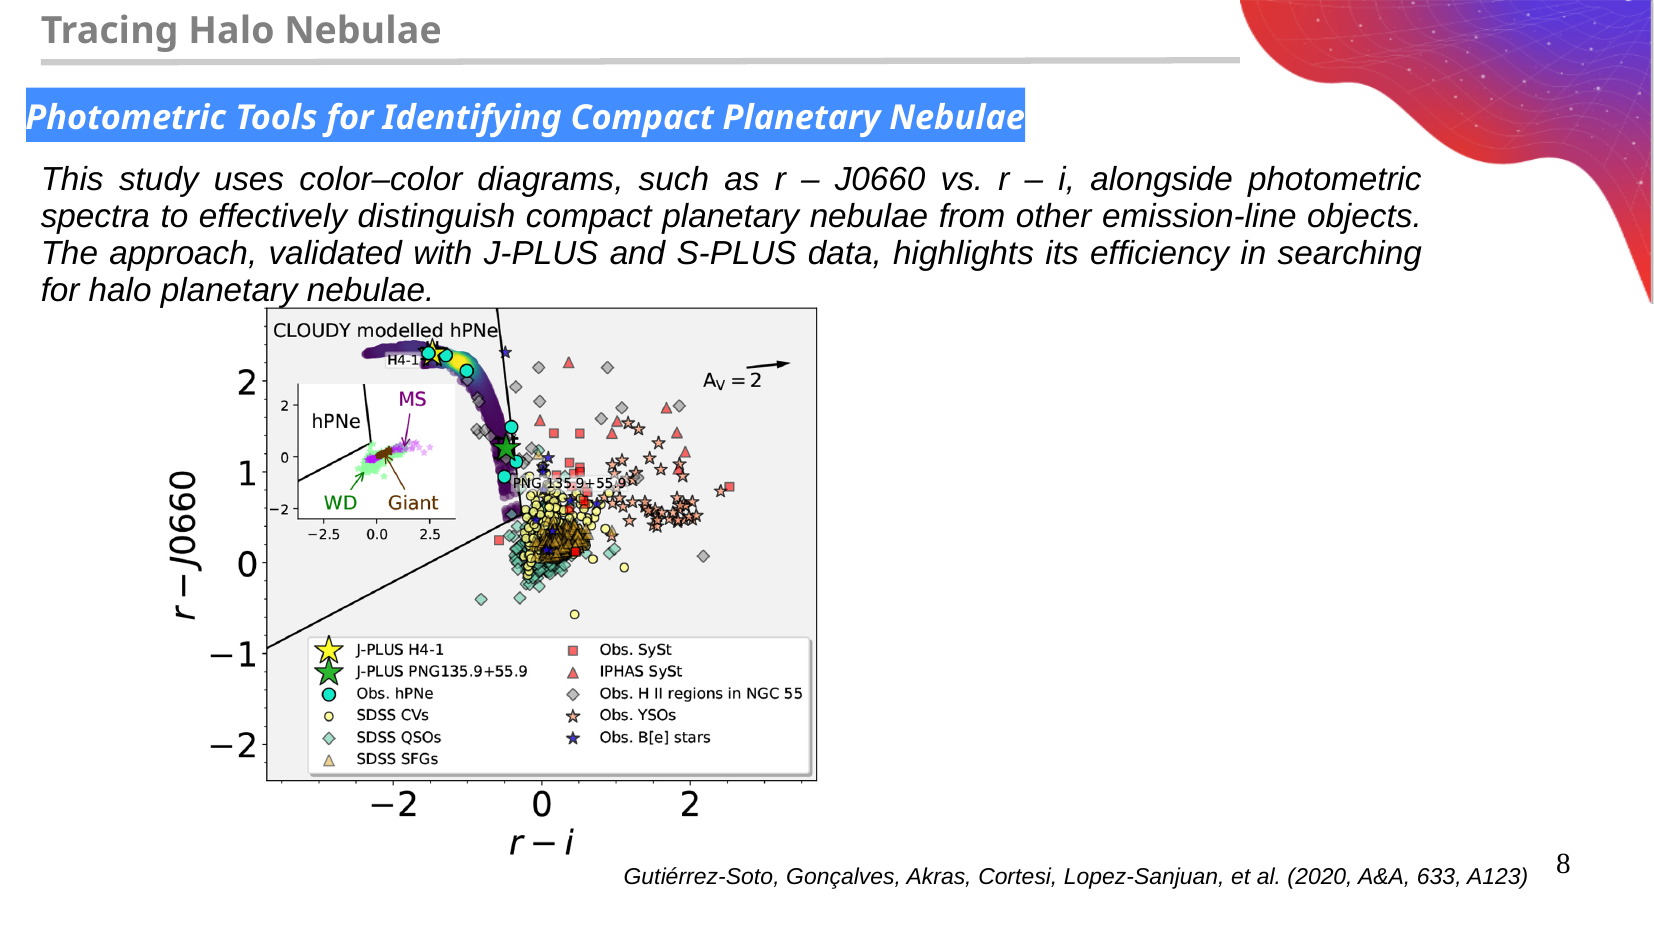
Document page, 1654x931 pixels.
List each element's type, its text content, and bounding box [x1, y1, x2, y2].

text_box This study uses color–color diagrams, such as r – J0660 vs. r – i, alongside photometric spectra to effectively distinguish compact planetary nebulae from other emission-line objects. The approach, validated with J-PLUS and S-PLUS data, highlights its efficiency in searching for halo planetary nebulae. [26, 152, 1440, 316]
text_box Gutiérrez-Soto, Gonçalves, Akras, Cortesi, Lopez-Sanjuan, et al. (2020, A&A, 633, A123) [608, 856, 1586, 931]
text_box Photometric Tools for Identifying Compact Planetary Nebulae [26, 87, 1026, 142]
picture [1240, 0, 1654, 304]
picture [161, 316, 820, 859]
text_box Tracing Halo Nebulae [26, 0, 891, 87]
